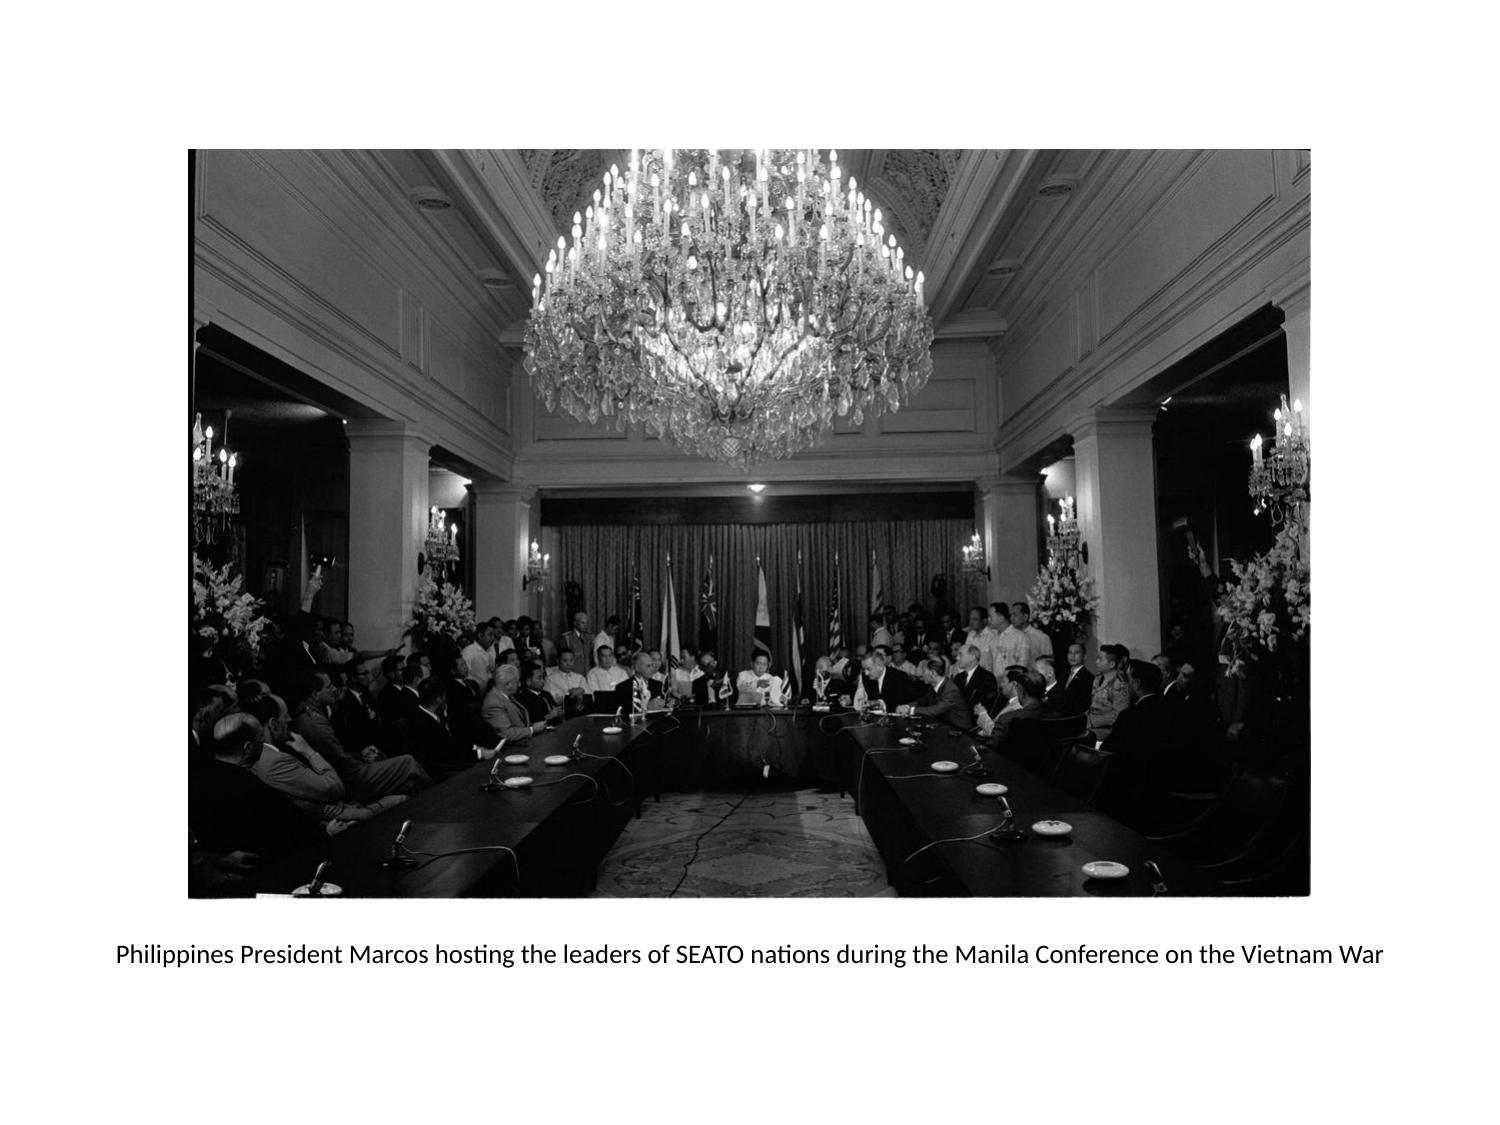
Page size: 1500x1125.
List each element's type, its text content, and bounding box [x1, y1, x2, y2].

picture [188, 149, 1311, 900]
text_box Philippines President Marcos hosting the leaders of SEATO nations during the Manila Conference on the Vietnam War [101, 929, 1399, 977]
